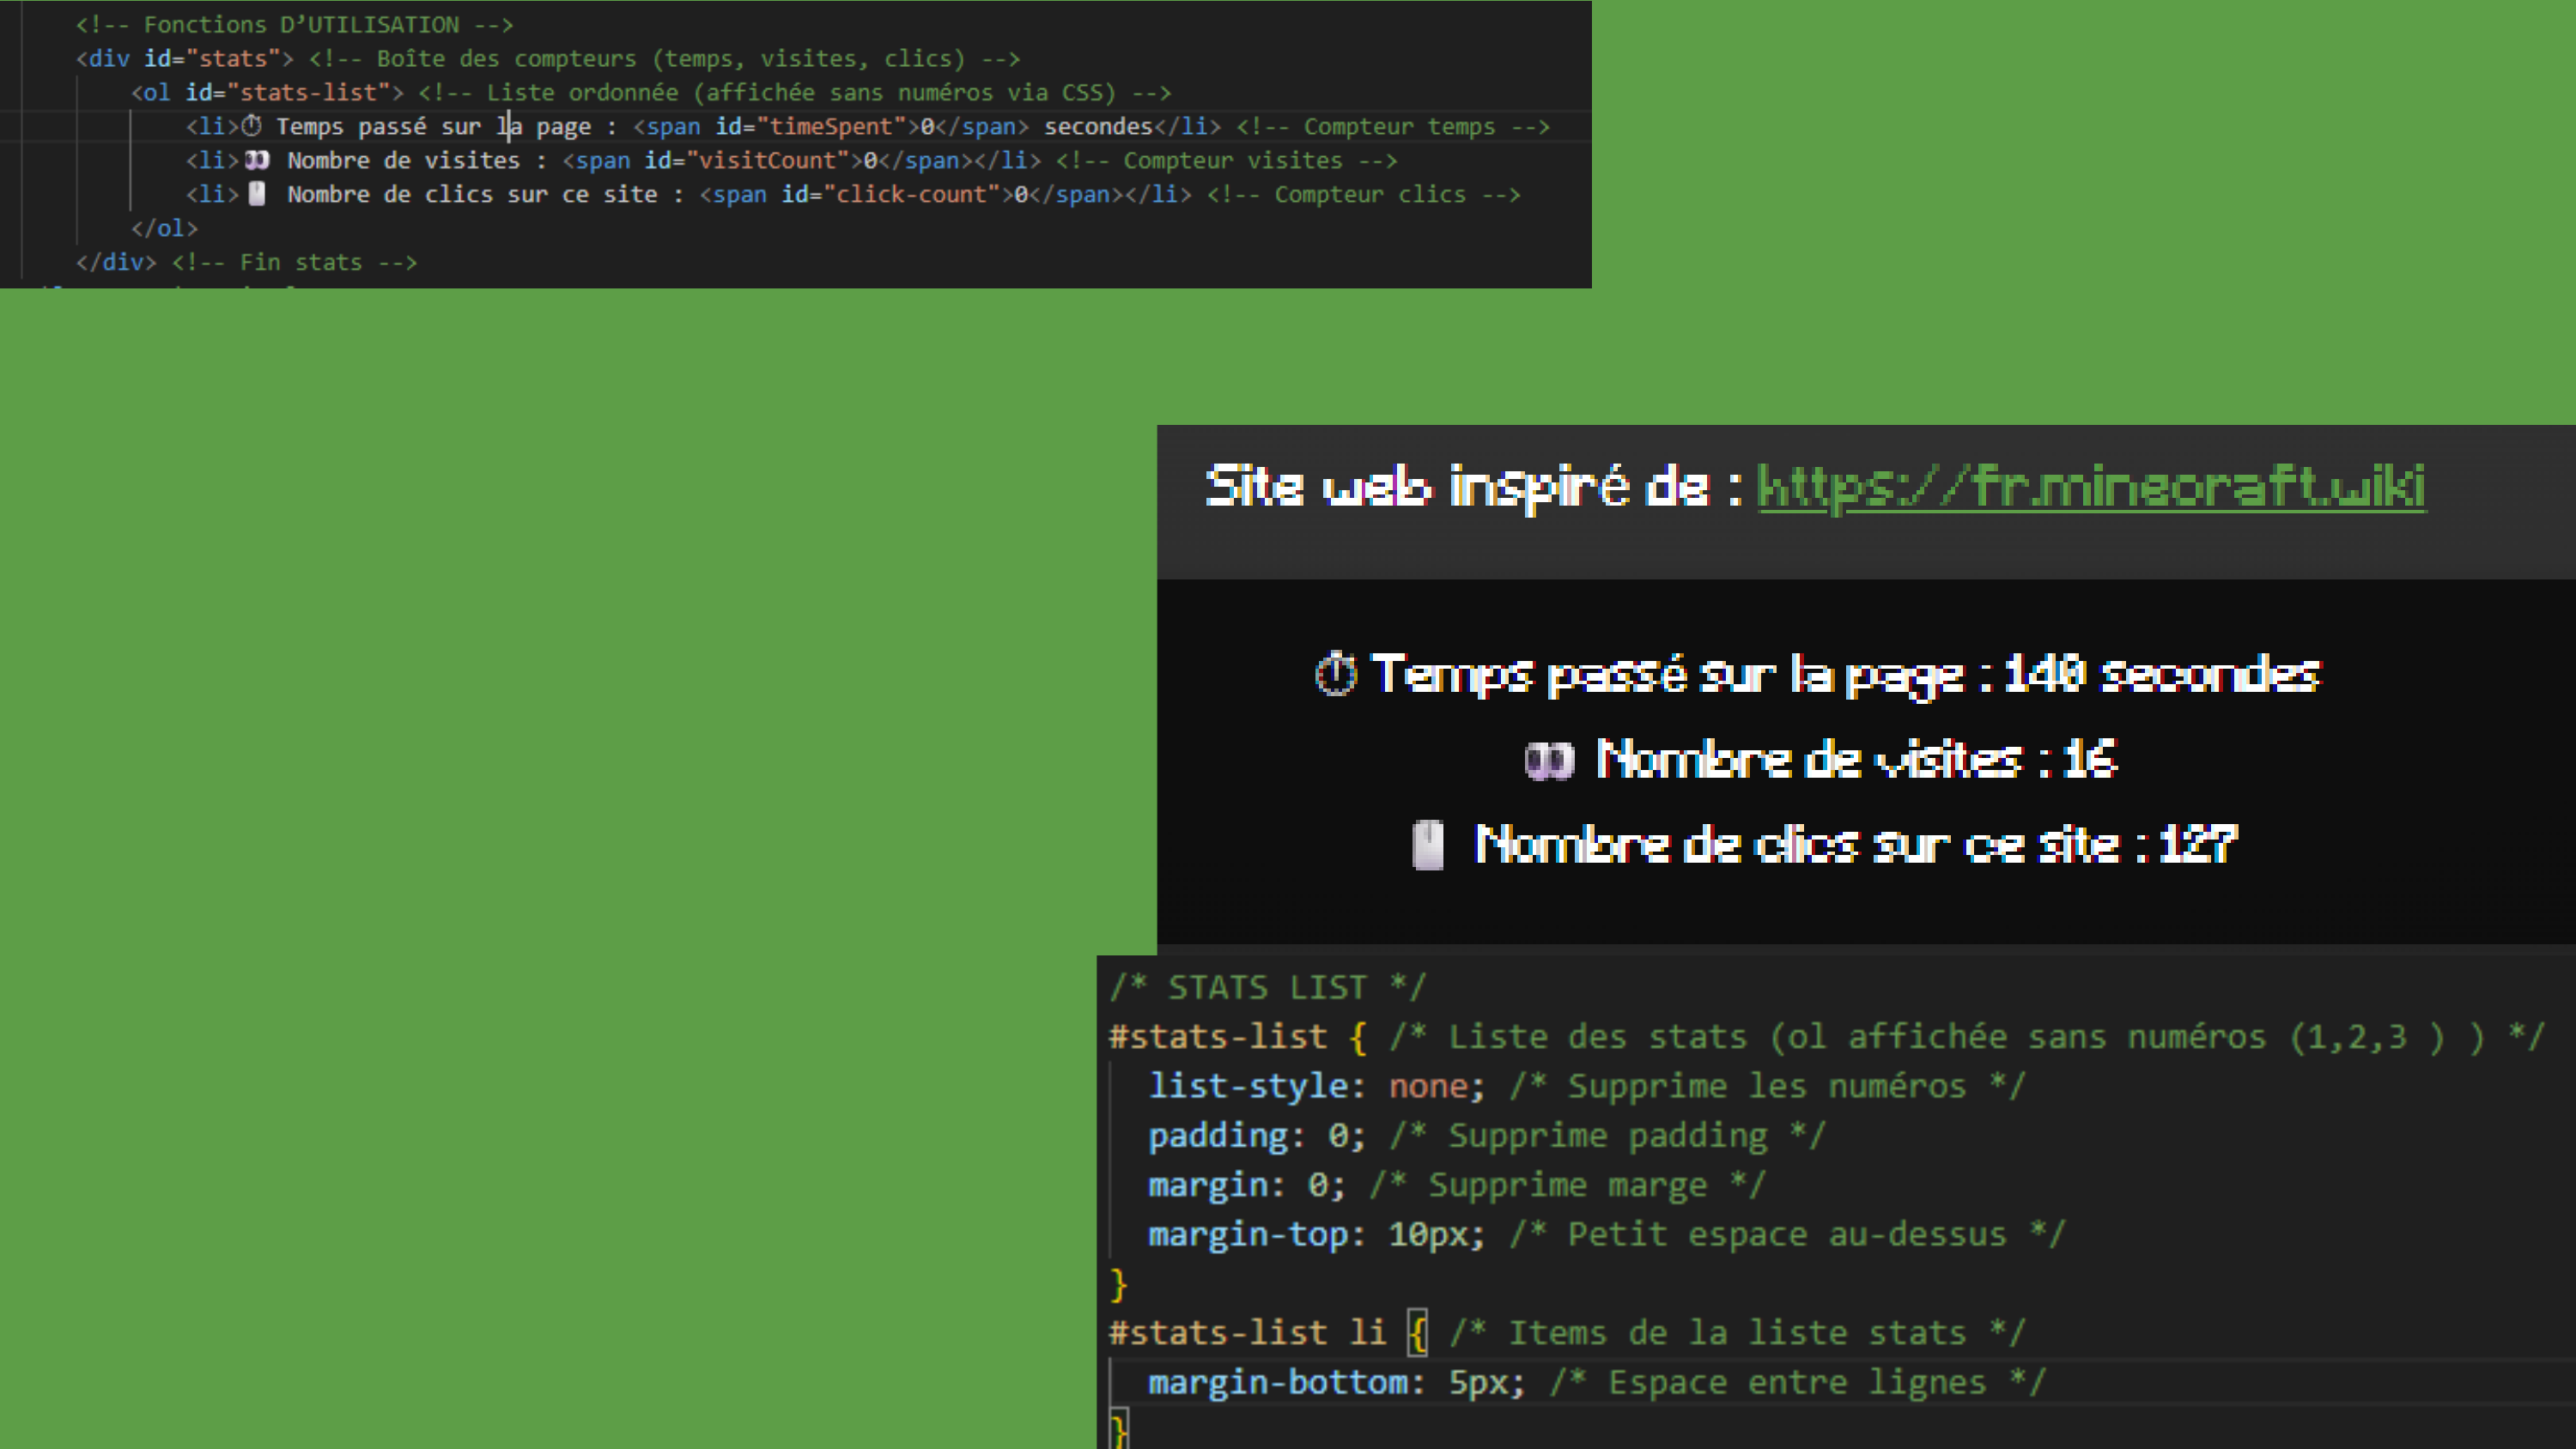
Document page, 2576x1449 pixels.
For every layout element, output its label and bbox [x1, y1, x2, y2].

text_box [0, 1, 1592, 288]
text_box [1097, 425, 2576, 1449]
